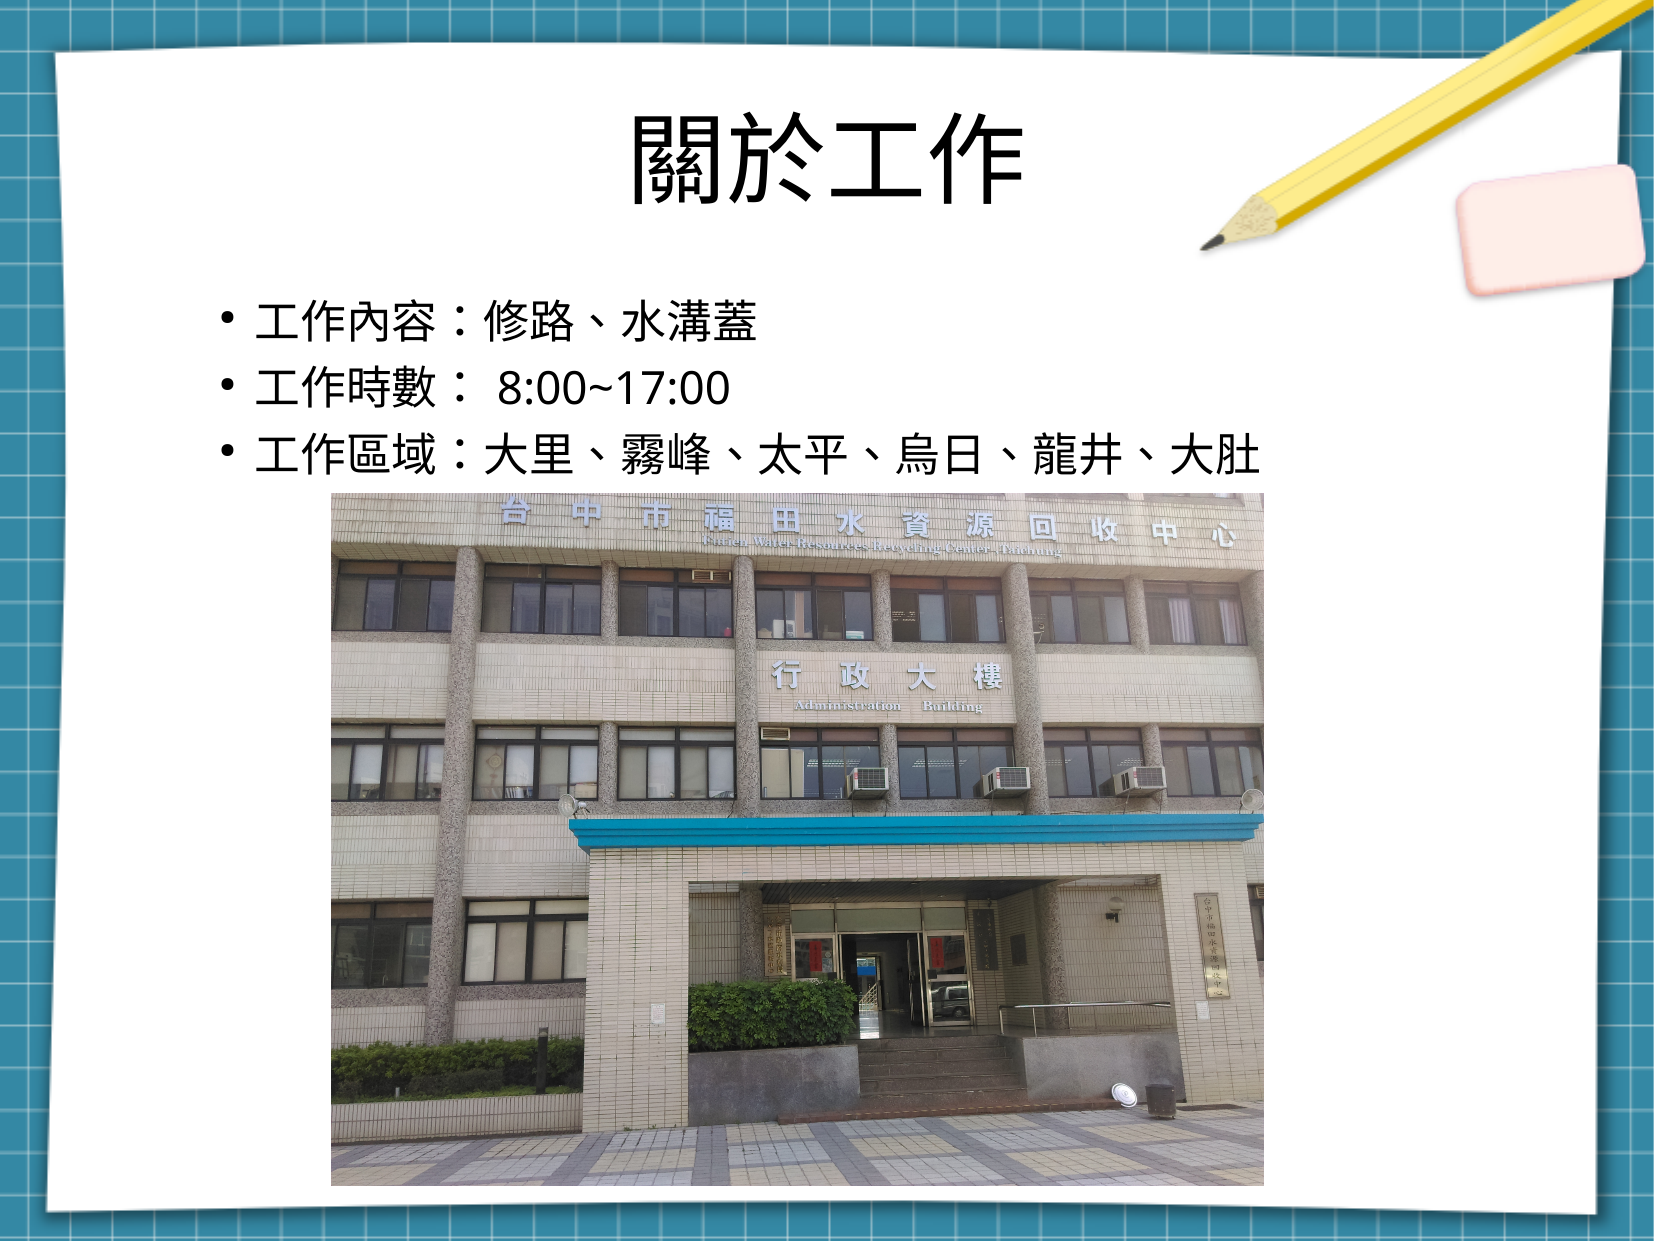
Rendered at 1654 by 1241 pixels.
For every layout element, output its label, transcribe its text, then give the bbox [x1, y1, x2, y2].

text_box 工作內容：修路、水溝蓋 工作時數：8:00~17:00 工作區域：大里、霧峰、太平、烏日、龍井、大肚 [204, 278, 1446, 533]
title 關於工作 [82, 49, 1571, 257]
picture [0, 0, 1654, 1241]
